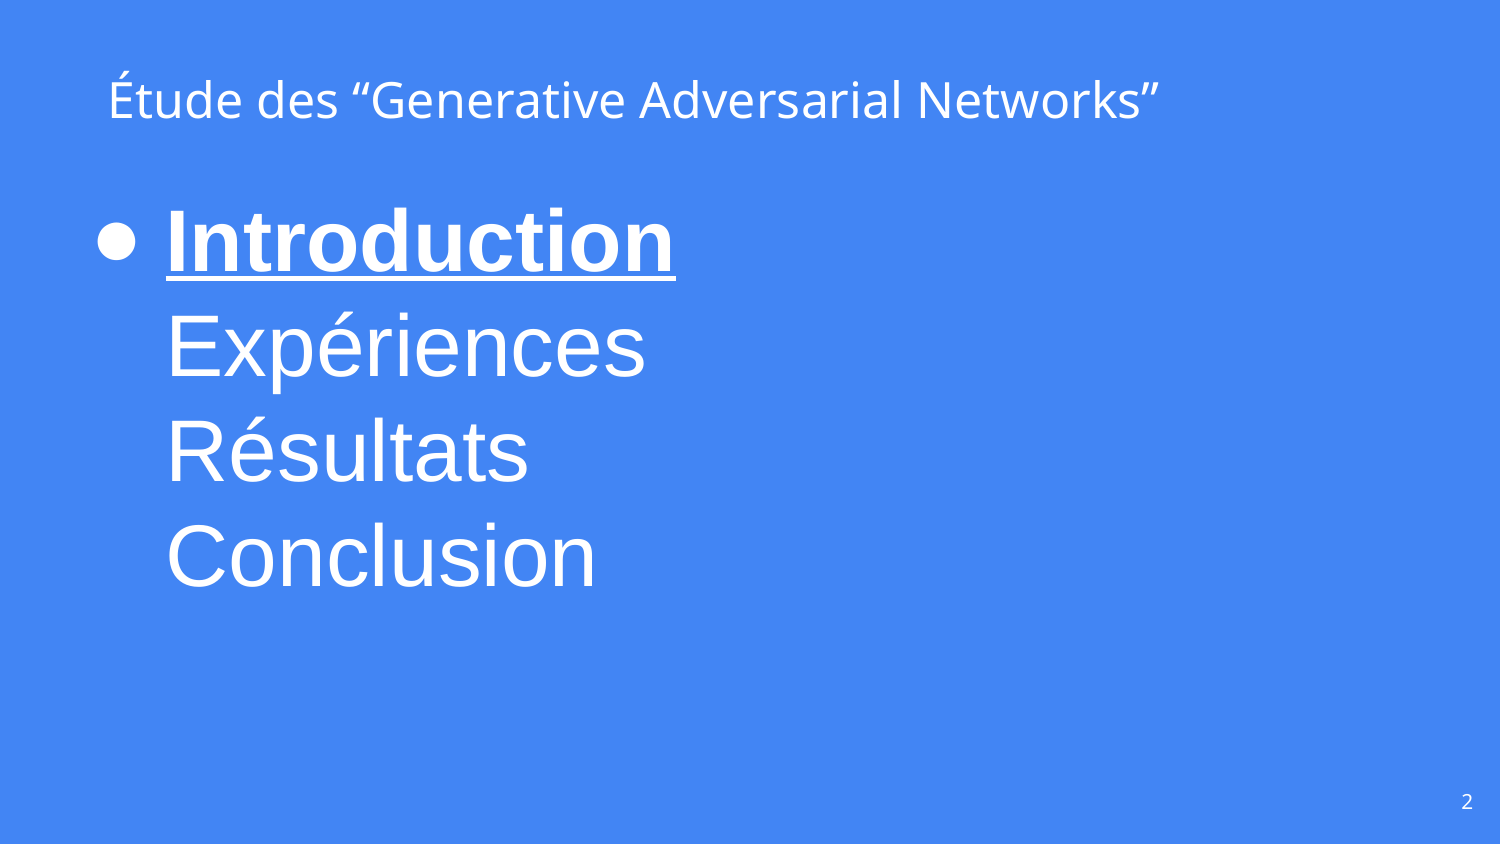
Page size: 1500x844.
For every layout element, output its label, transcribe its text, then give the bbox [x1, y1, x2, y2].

slide_number <number> [1398, 770, 1489, 835]
text_box Étude des “Generative Adversarial Networks” [92, 53, 1225, 176]
title Introduction Expériences Résultats Conclusion [75, 363, 1425, 530]
